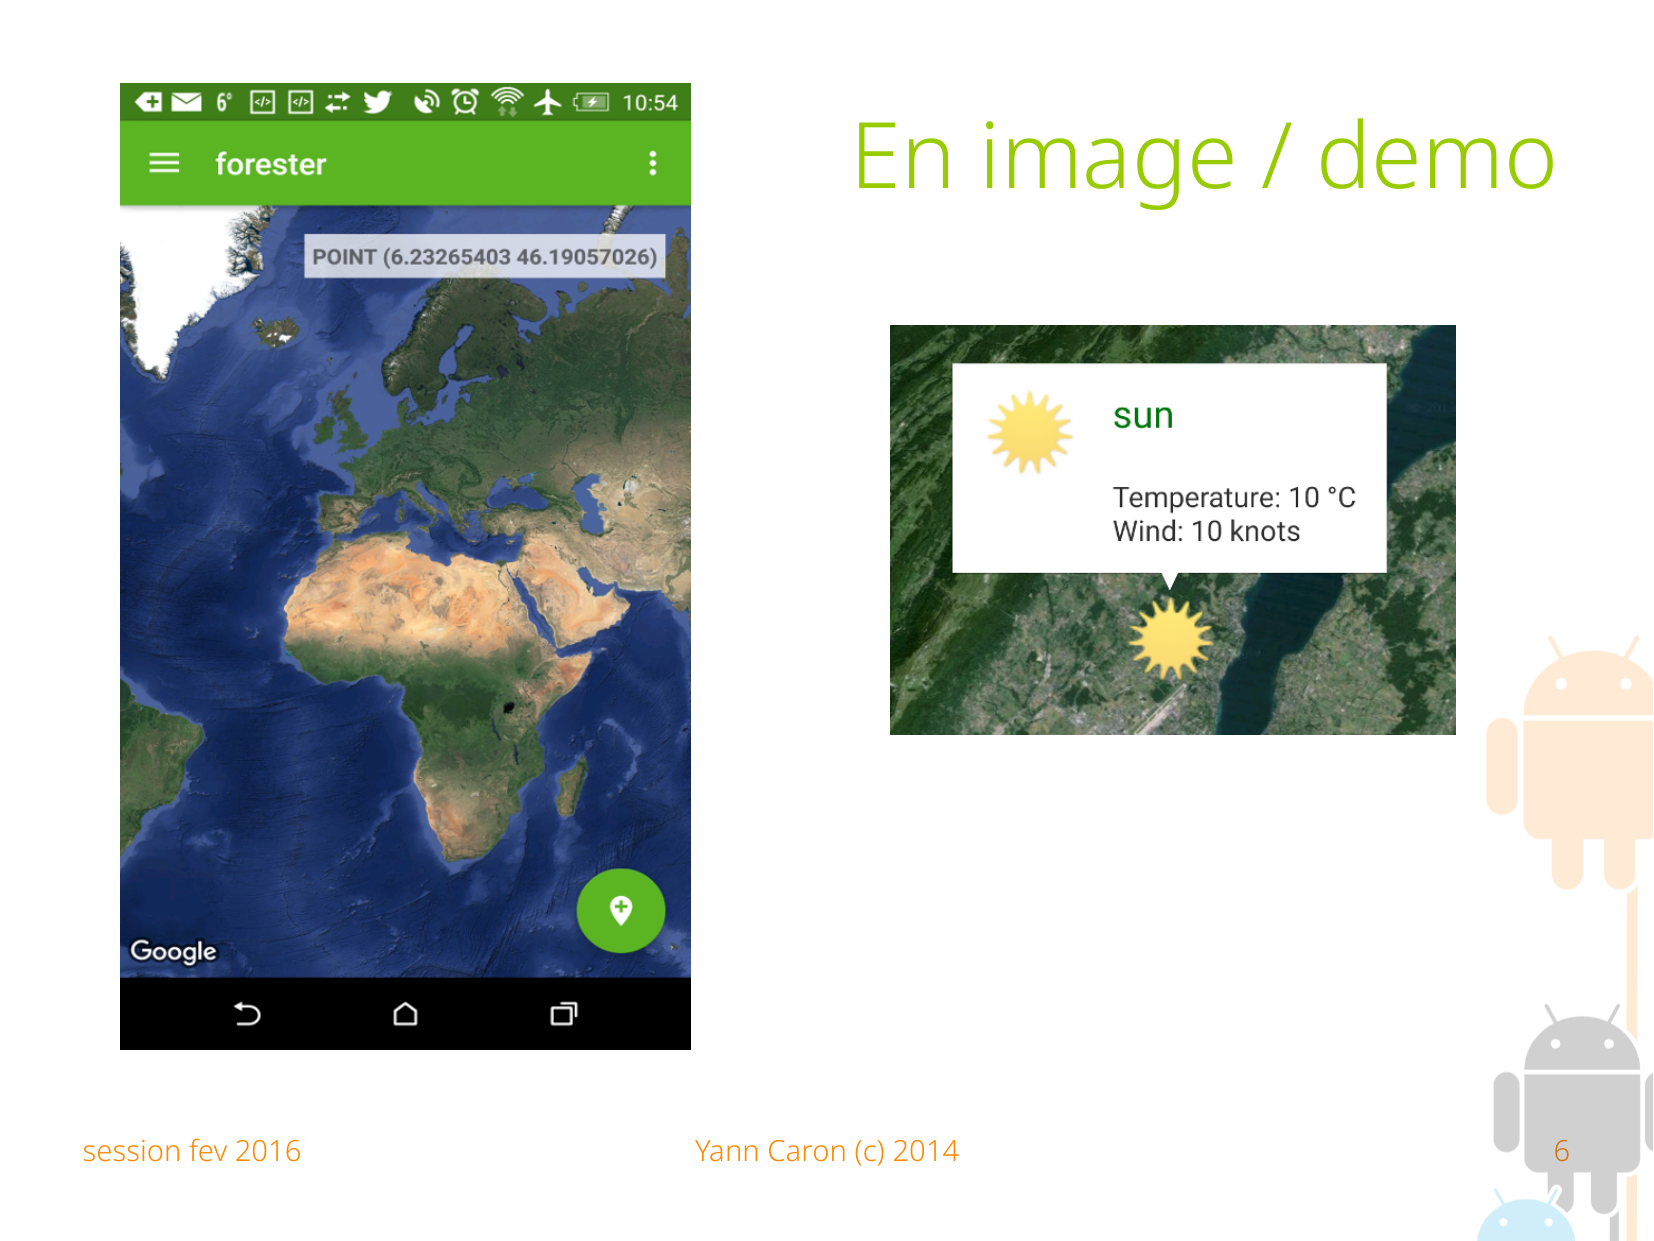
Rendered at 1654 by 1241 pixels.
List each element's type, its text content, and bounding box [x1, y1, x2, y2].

title En image / demo [840, 45, 1571, 261]
picture [120, 83, 1654, 1241]
